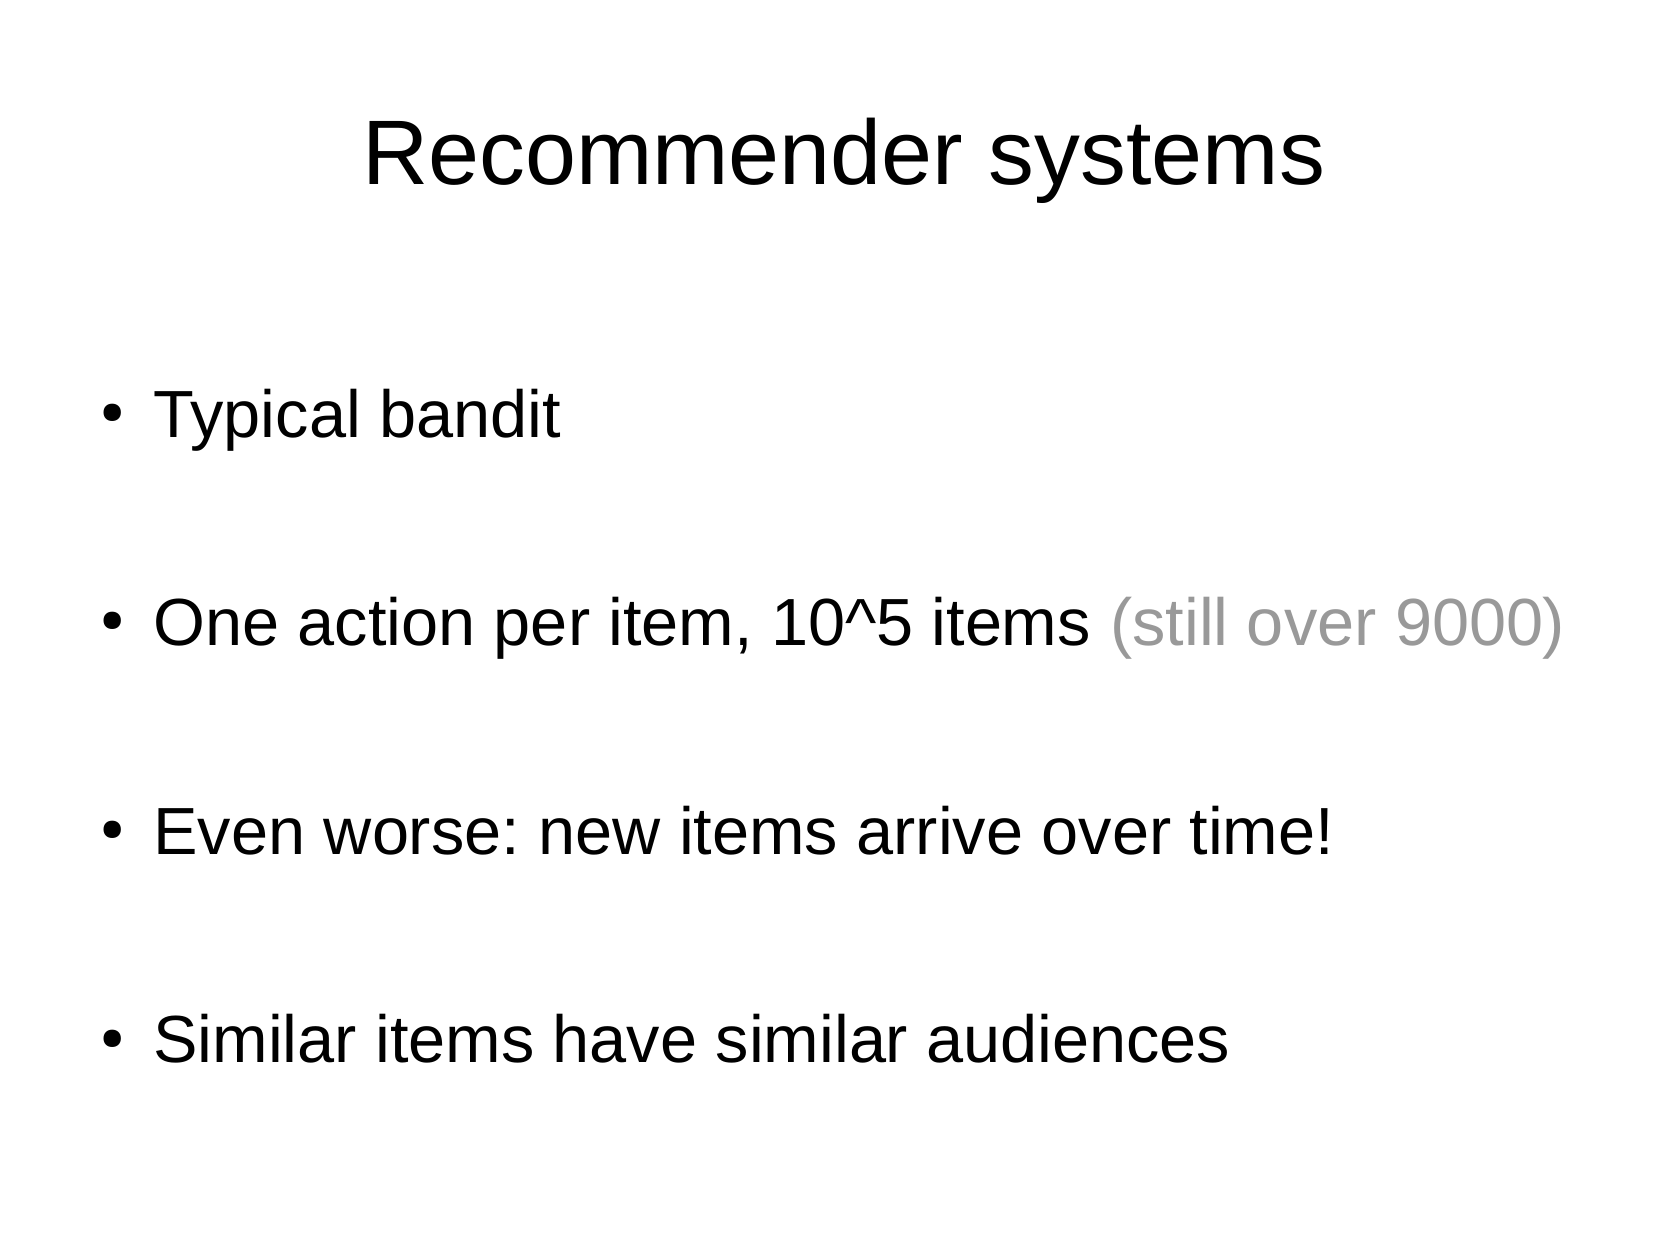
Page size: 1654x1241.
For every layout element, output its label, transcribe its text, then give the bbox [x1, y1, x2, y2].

title Recommender systems [82, 49, 1571, 257]
list Typical bandit One action per item, 10^5 items (still over 9000) Even worse: new items arrive over time! Similar items have similar audiences [82, 272, 1571, 1201]
